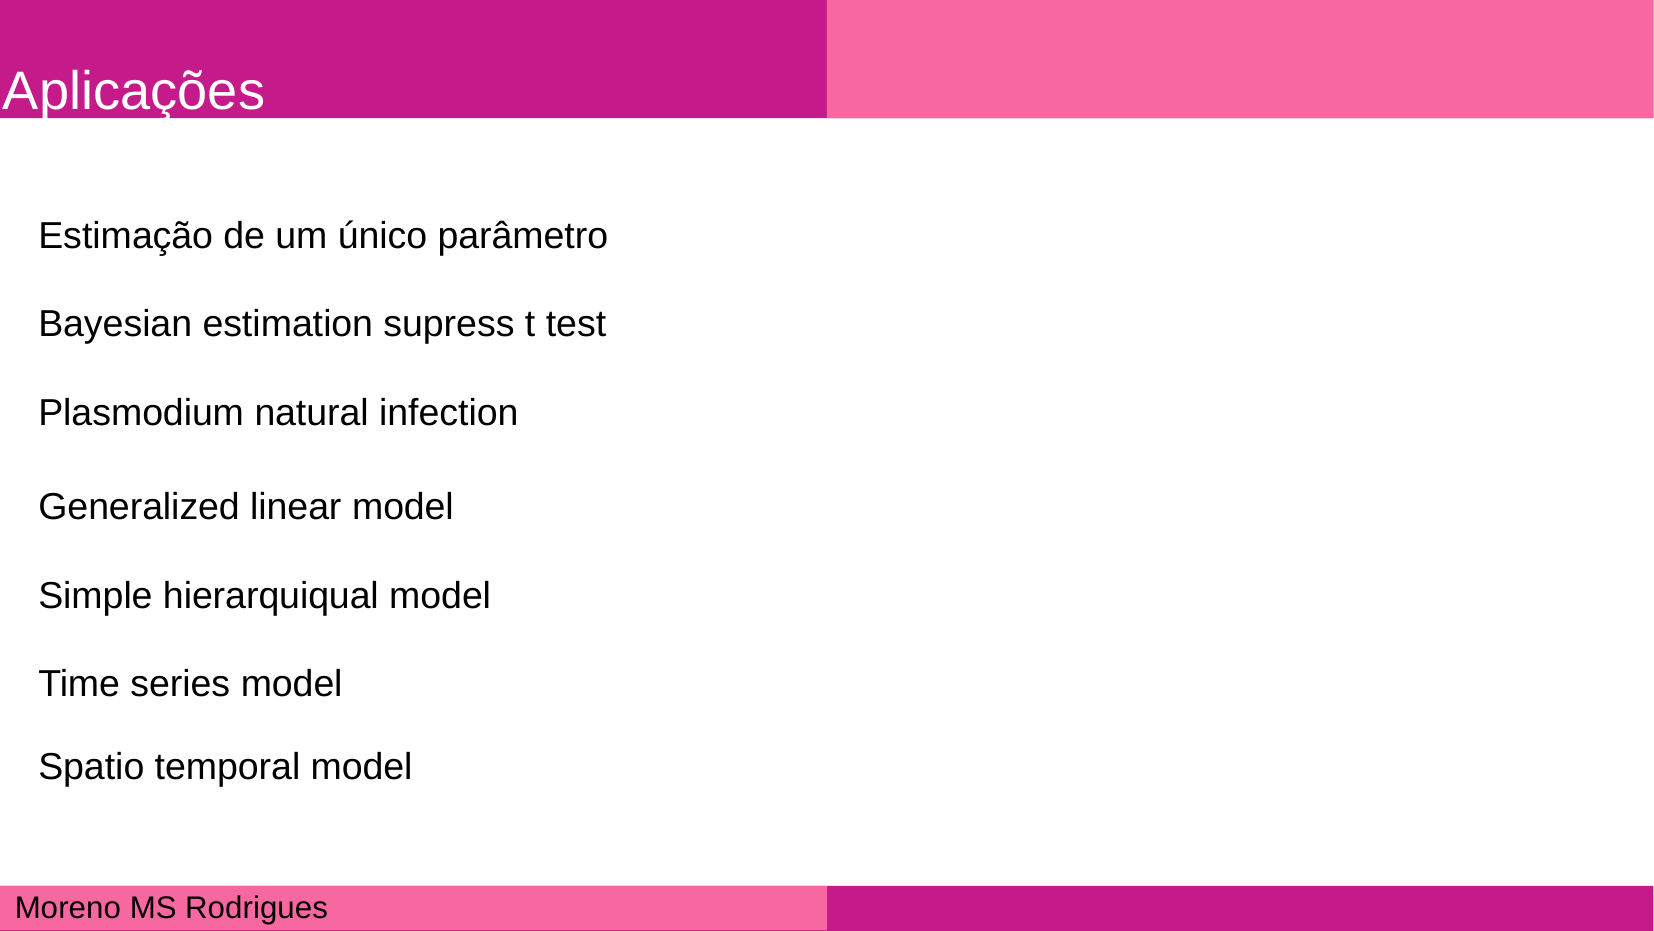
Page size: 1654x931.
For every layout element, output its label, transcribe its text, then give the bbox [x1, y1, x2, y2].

text_box Aplicações [0, 53, 857, 190]
text_box Moreno MS Rodrigues [0, 882, 404, 931]
text_box Time series model [23, 655, 1205, 713]
text_box Generalized linear model [23, 478, 1205, 536]
text_box Simple hierarquiqual model [23, 566, 1205, 624]
text_box Bayesian estimation supress t test [23, 295, 1205, 353]
text_box [404, 885, 1654, 931]
text_box Plasmodium natural infection [23, 383, 1205, 441]
text_box [0, 0, 1654, 119]
text_box Estimação de um único parâmetro [23, 206, 1205, 264]
text_box Spatio temporal model [23, 738, 1205, 796]
